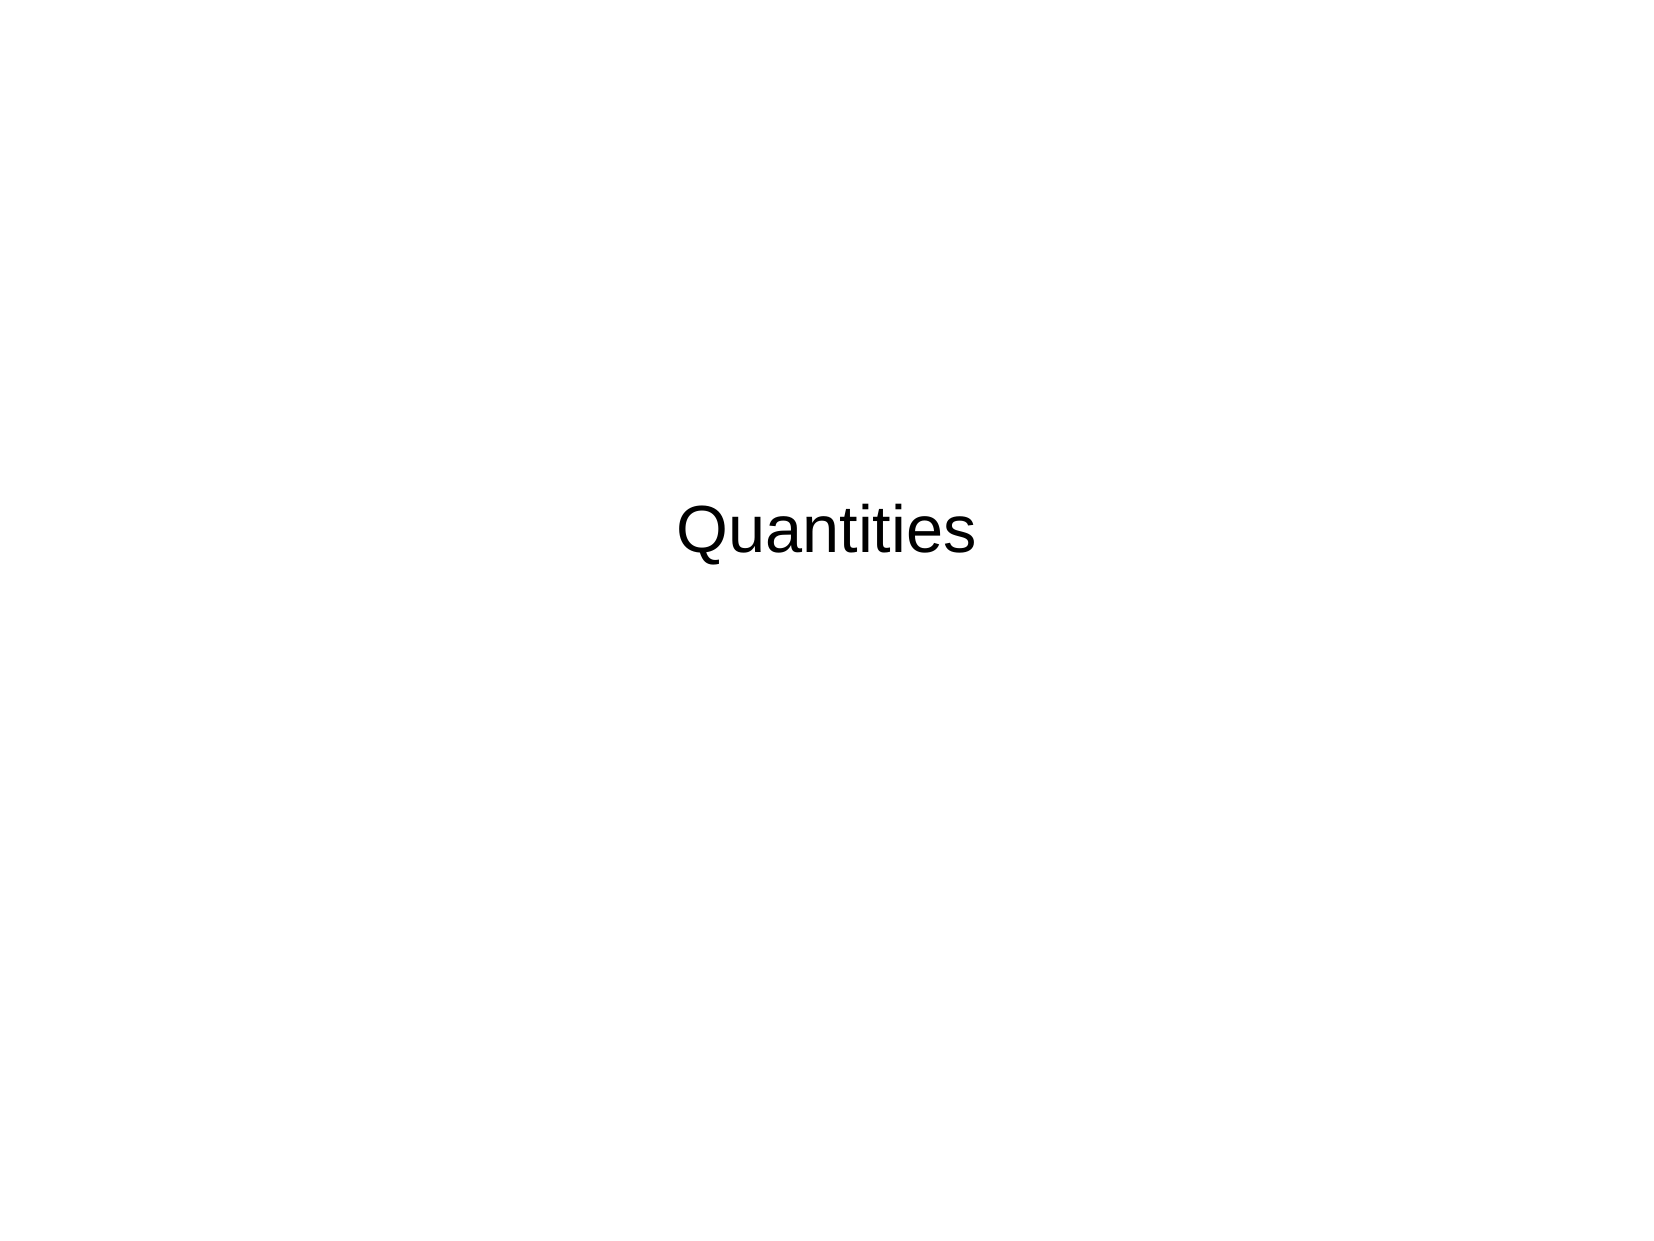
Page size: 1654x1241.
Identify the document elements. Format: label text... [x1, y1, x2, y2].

subtitle Quantities [82, 49, 1571, 1010]
